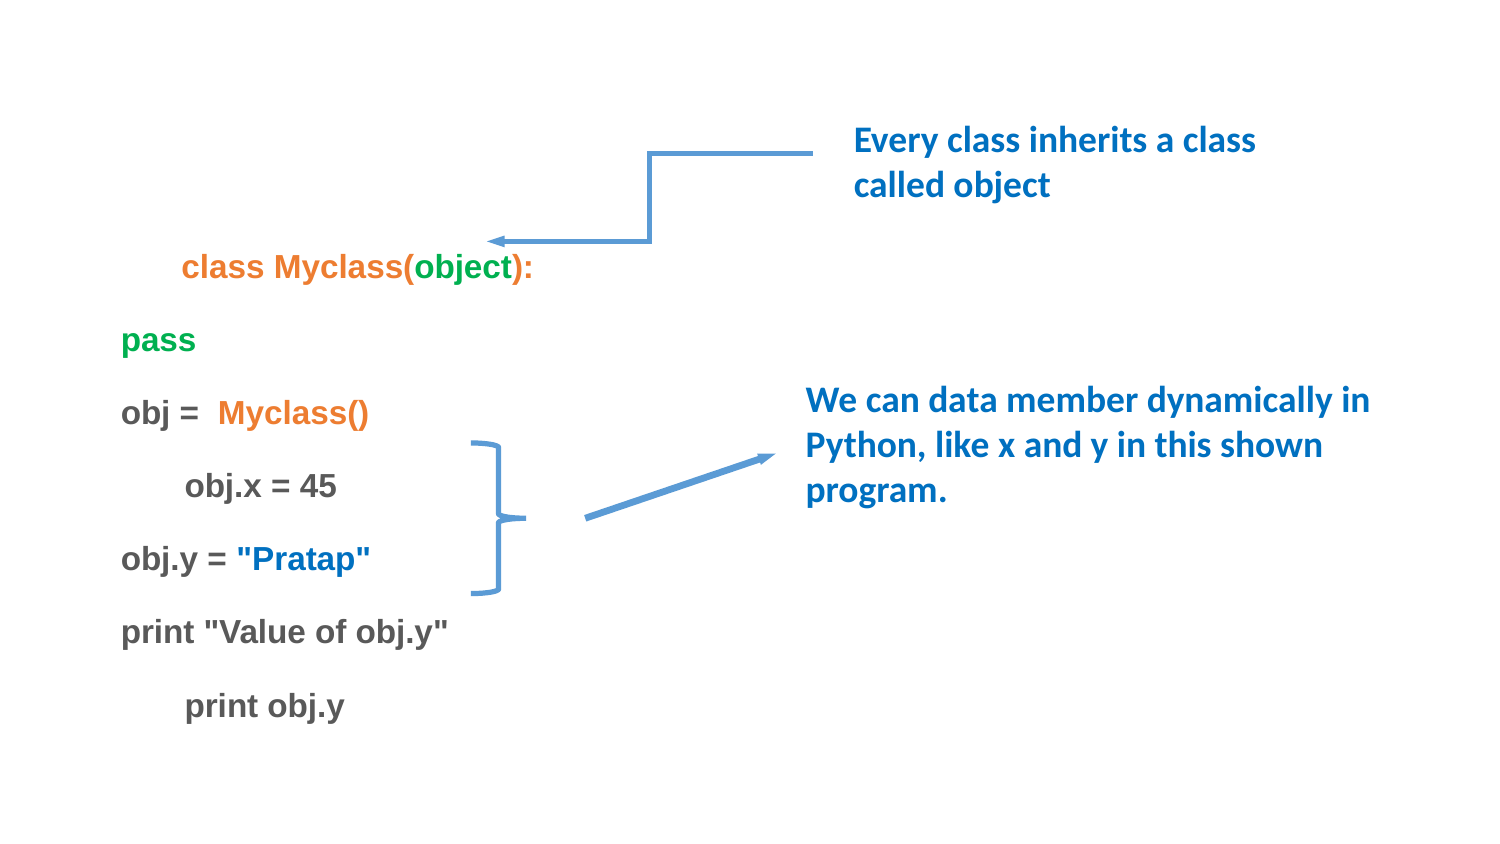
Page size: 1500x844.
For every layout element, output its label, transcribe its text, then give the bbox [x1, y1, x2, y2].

text_box We can data member dynamically in Python, like x and y in this shown program. [790, 367, 1401, 520]
text_box Every class inherits a class called object [838, 107, 1338, 214]
list class Myclass(object): pass obj = Myclass() obj.x = 45 obj.y = "Pratap" print "Value of obj.y" print obj.y [19, 103, 621, 784]
